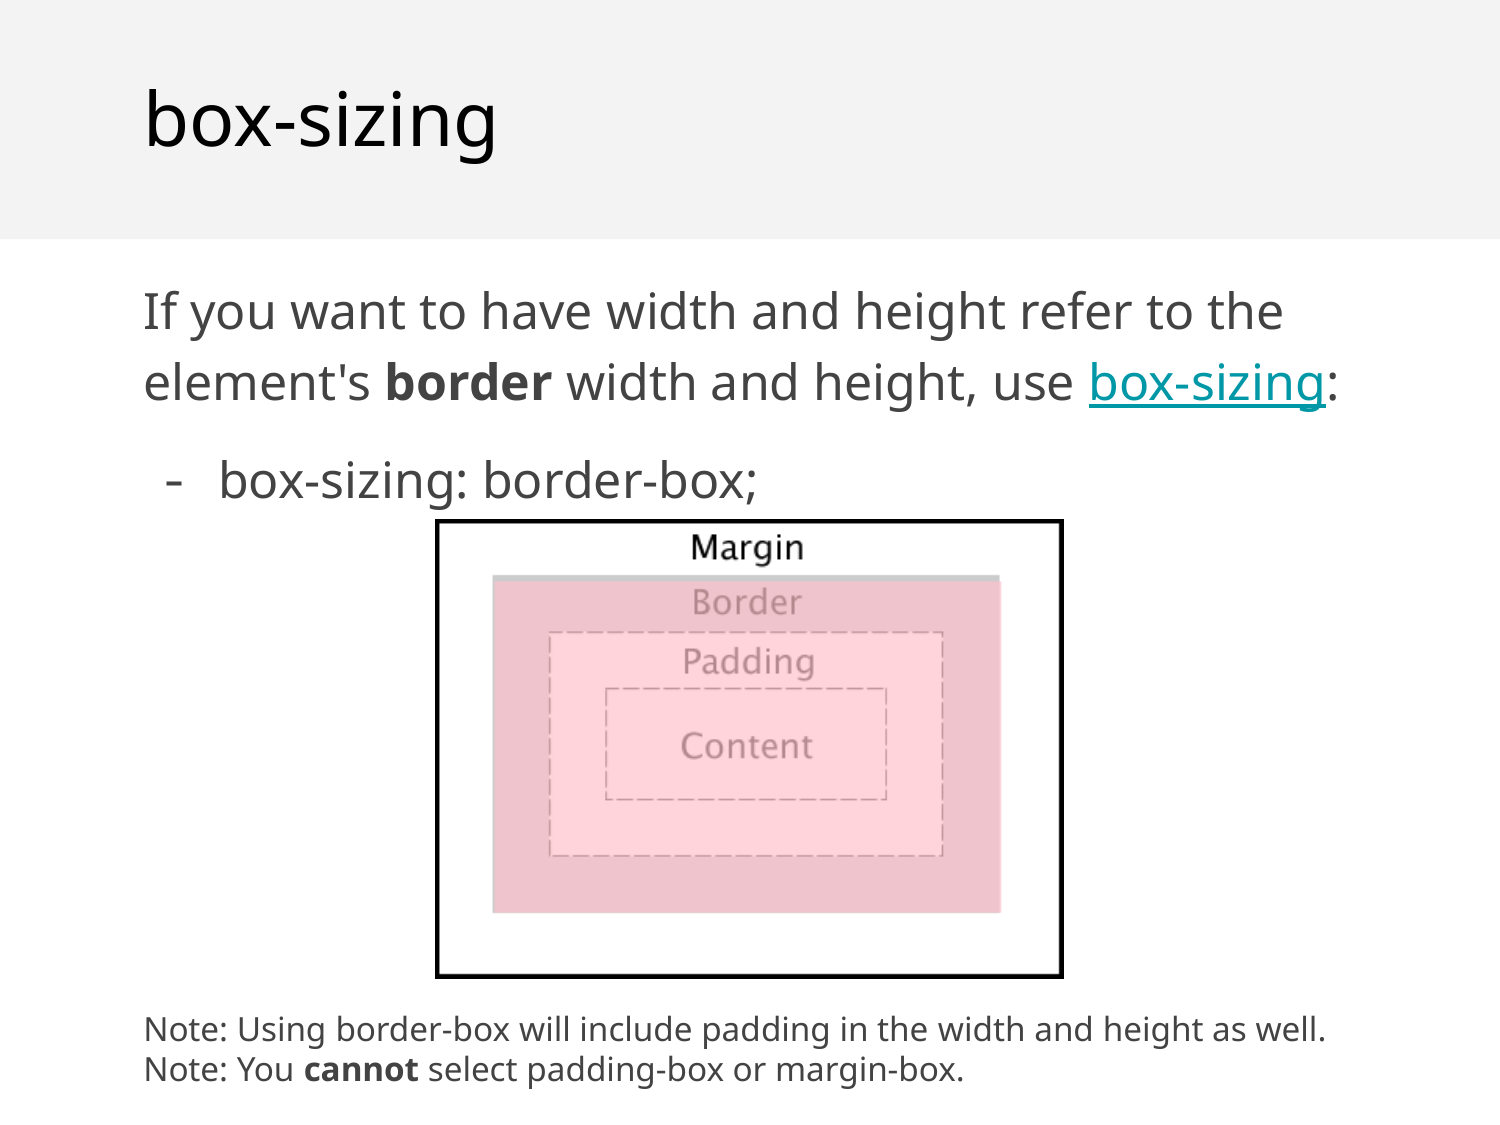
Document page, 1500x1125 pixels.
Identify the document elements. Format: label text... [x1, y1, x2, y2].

list If you want to have width and height refer to the element's border width and height, use box-sizing: box-sizing: border-box; [128, 255, 1372, 473]
title box-sizing [128, 56, 1372, 183]
text_box [494, 581, 1002, 913]
list Note: Using border-box will include padding in the width and height as well. Note: You cannot select padding-box or margin-box. [128, 993, 1402, 1125]
picture [435, 519, 1064, 979]
